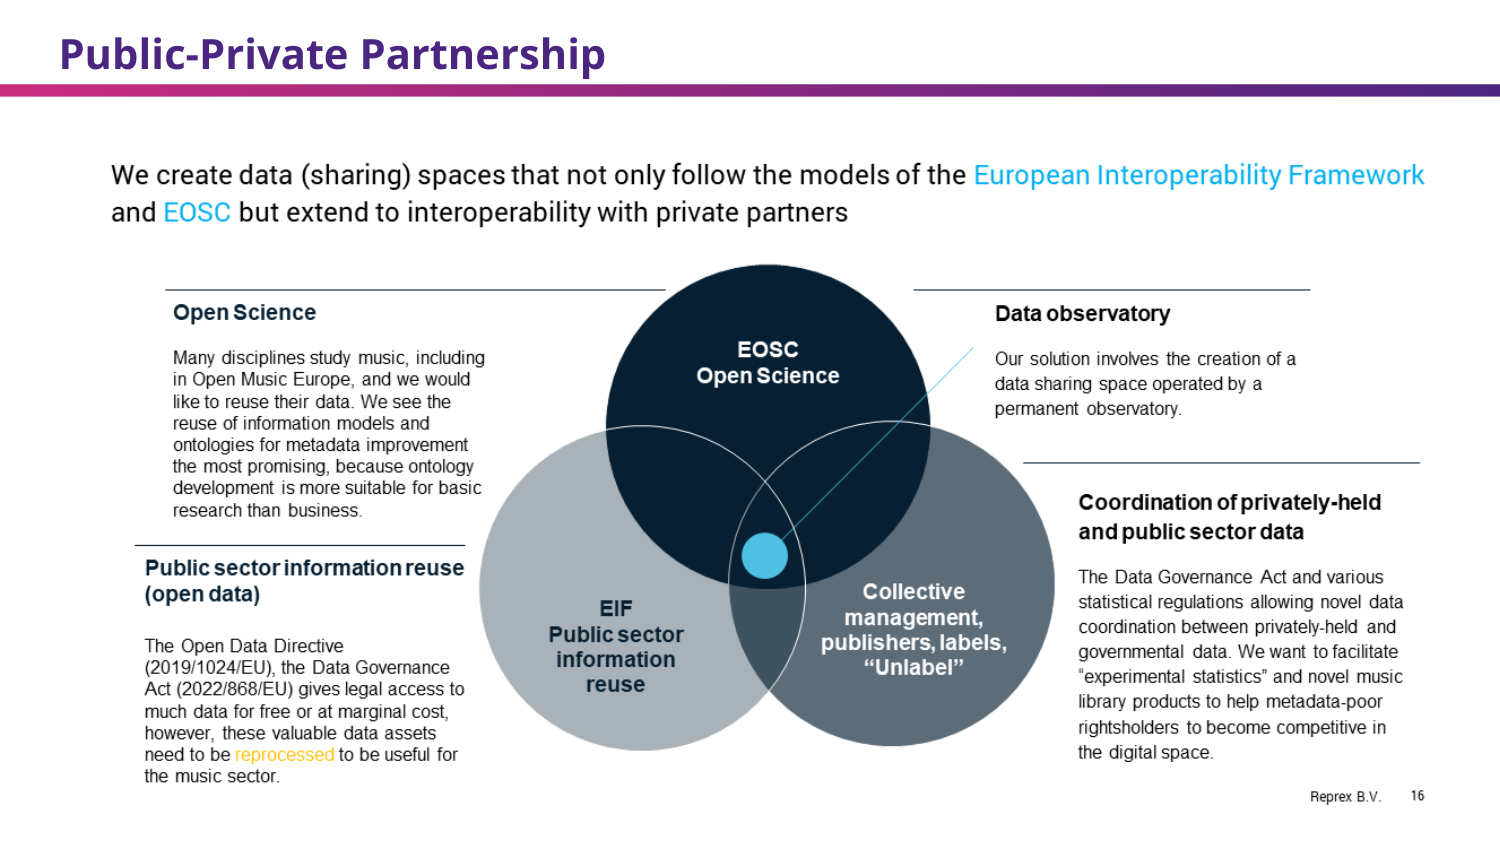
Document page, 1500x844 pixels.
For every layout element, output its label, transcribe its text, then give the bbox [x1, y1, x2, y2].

text_box Public-Private Partnership [43, 12, 963, 93]
picture [0, 0, 1500, 844]
